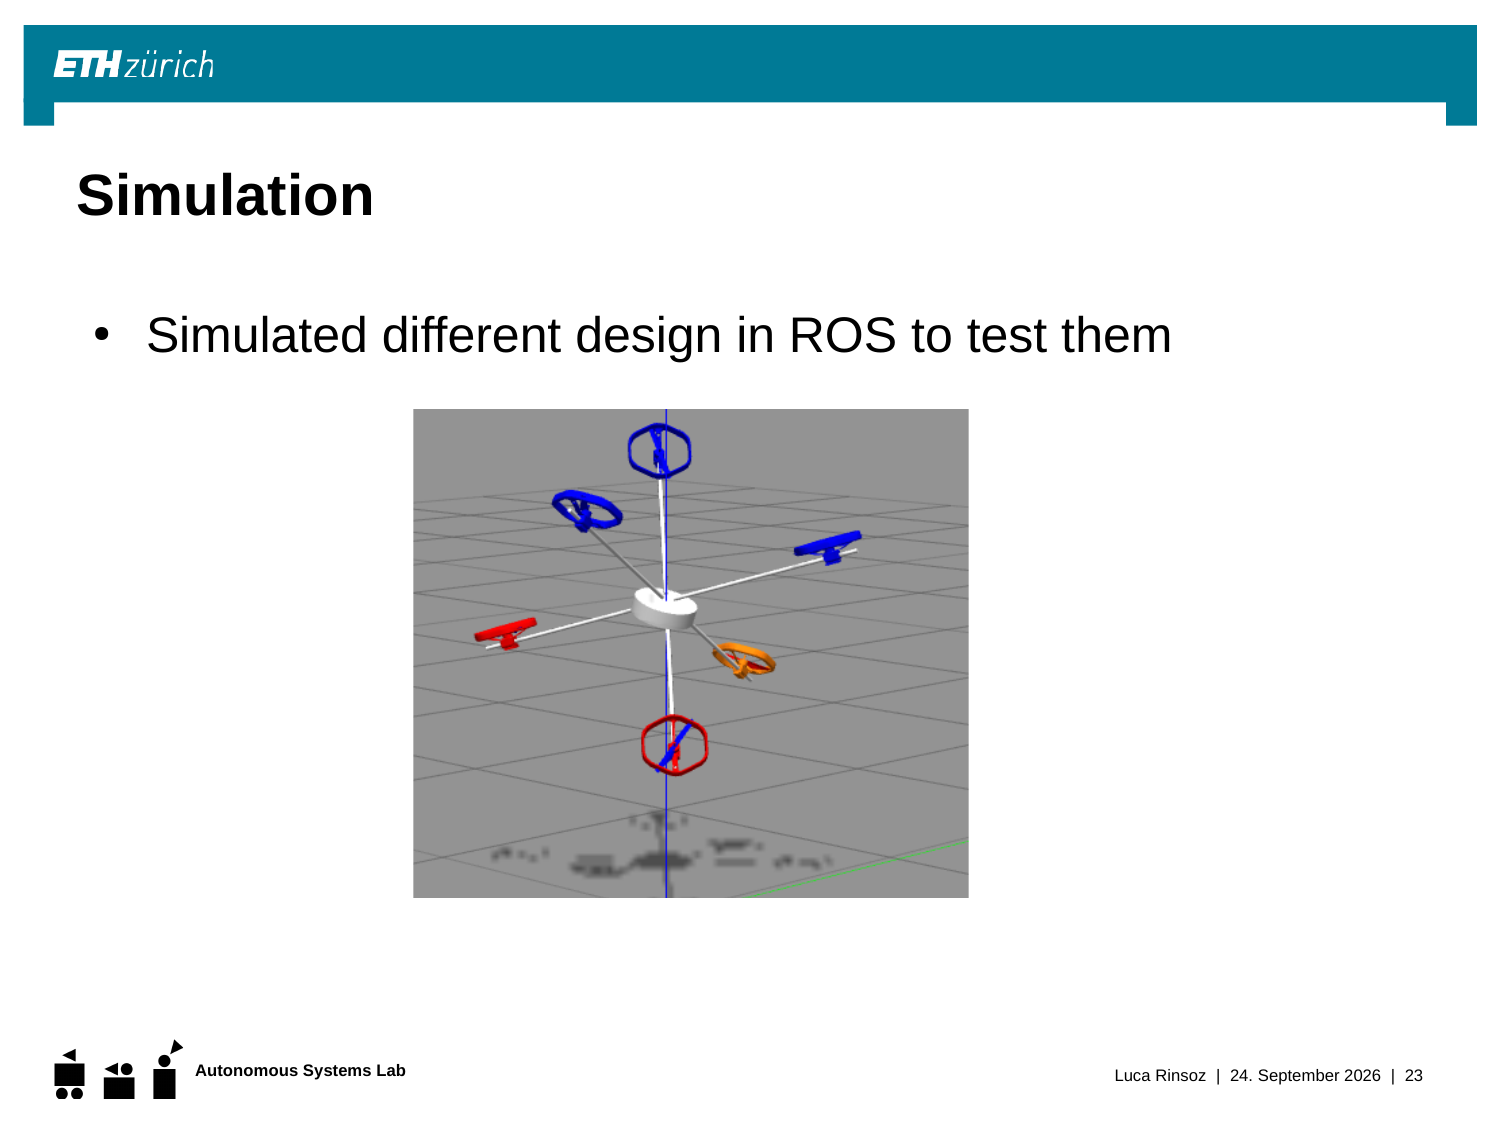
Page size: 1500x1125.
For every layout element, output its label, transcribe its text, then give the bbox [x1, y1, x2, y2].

picture [413, 409, 969, 898]
title Simulation [53, 101, 1447, 290]
list Simulated different design in ROS to test them [75, 307, 1426, 1054]
